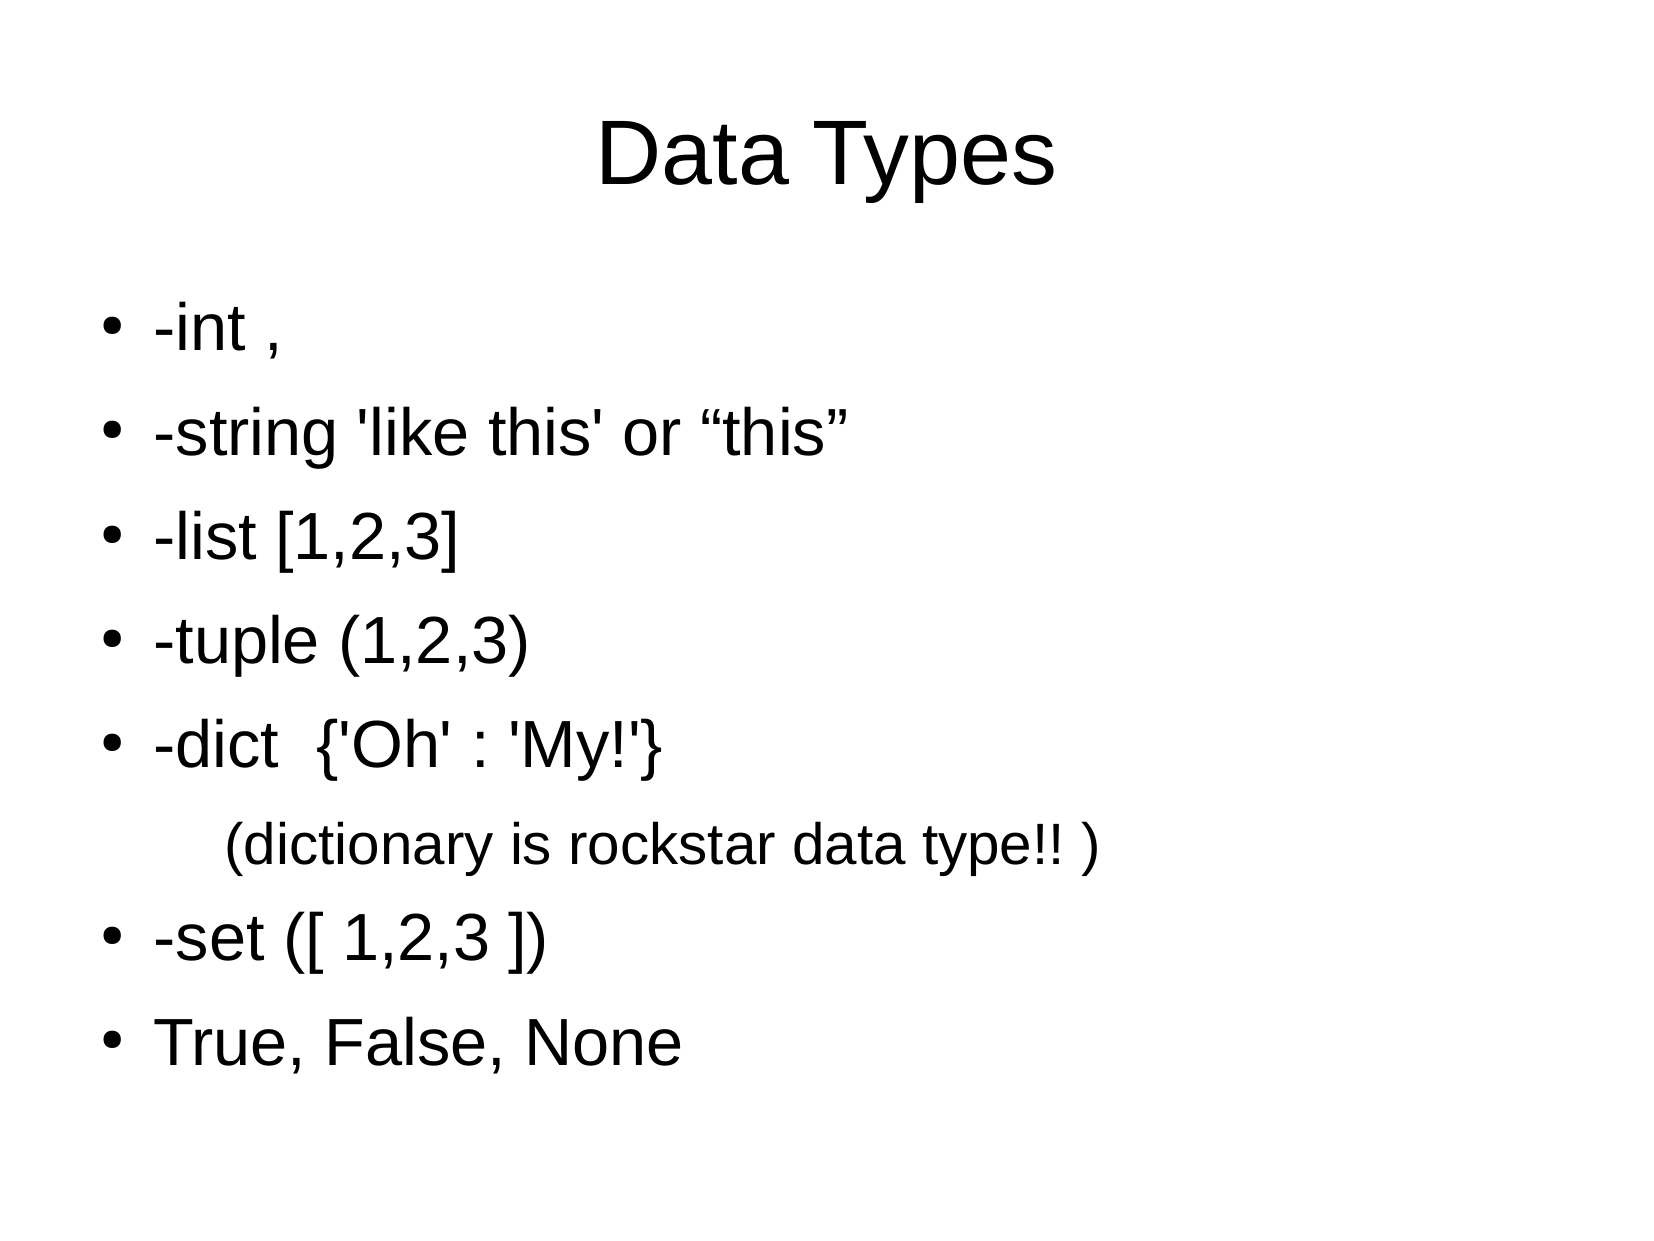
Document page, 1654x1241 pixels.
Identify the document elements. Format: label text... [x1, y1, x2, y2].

title Data Types [82, 49, 1571, 257]
list -int , -string 'like this' or “this” -list [1,2,3] -tuple (1,2,3) -dict {'Oh' : 'My!'} (dictionary is rockstar data type!! ) -set ([ 1,2,3 ]) True, False, None [82, 290, 1571, 1109]
